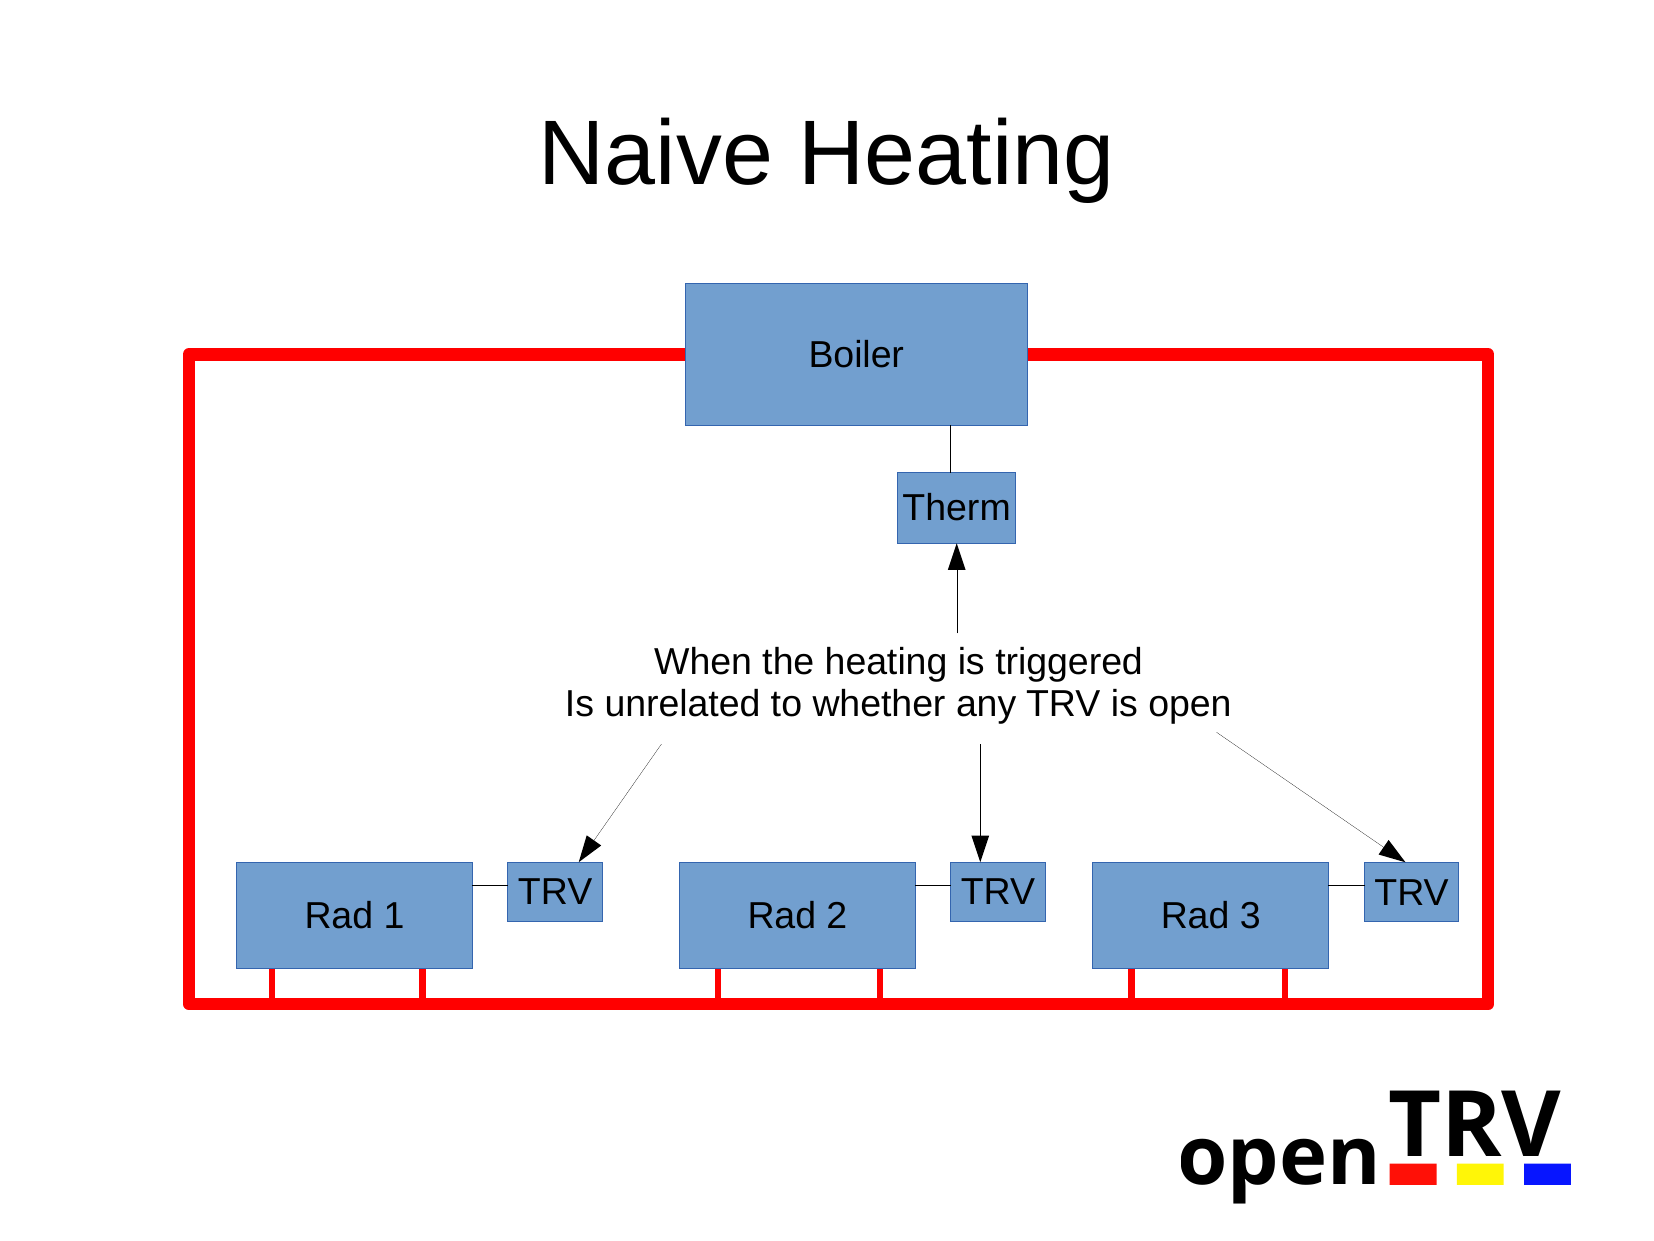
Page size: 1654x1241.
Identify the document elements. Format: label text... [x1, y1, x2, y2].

text_box TRV [507, 862, 603, 922]
text_box Rad 3 [1092, 862, 1329, 969]
text_box Rad 1 [236, 862, 473, 969]
text_box When the heating is triggered Is unrelated to whether any TRV is open [550, 633, 1247, 733]
text_box Rad 2 [679, 862, 916, 969]
text_box Therm [897, 472, 1016, 544]
text_box Boiler [685, 283, 1028, 426]
title Naive Heating [82, 49, 1571, 257]
text_box TRV [1364, 862, 1459, 922]
text_box TRV [950, 862, 1046, 922]
